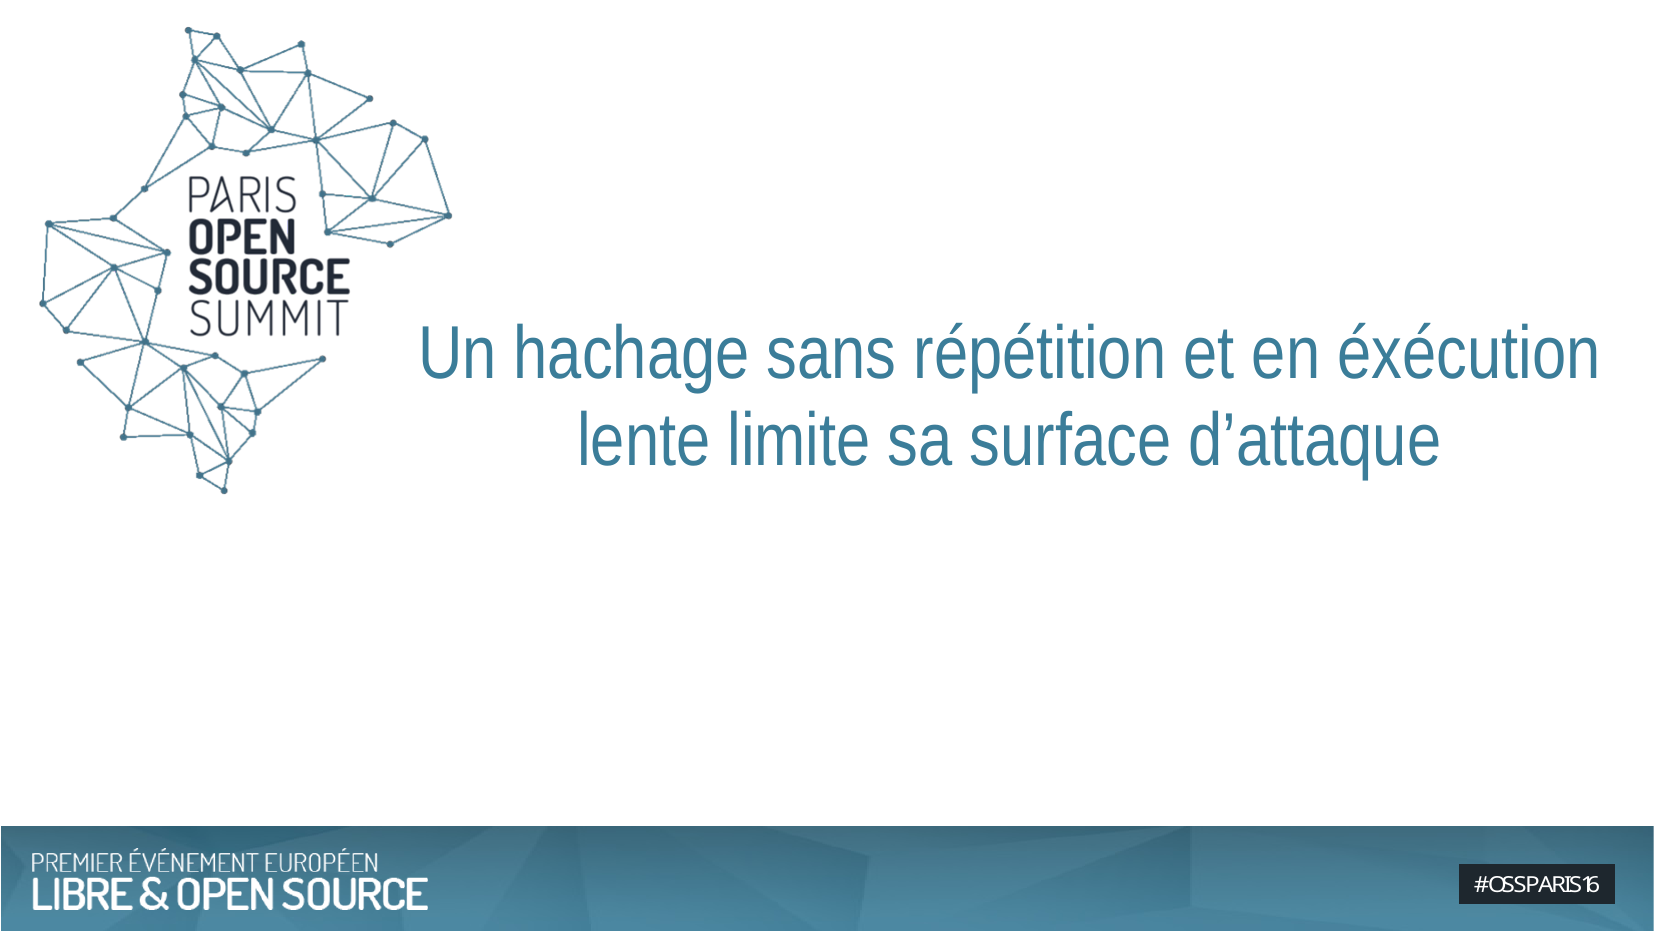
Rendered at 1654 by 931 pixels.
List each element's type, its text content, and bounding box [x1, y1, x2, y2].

picture [11, 11, 549, 543]
title Un hachage sans répétition et en éxécution lente limite sa surface d’attaque [413, 308, 1607, 482]
